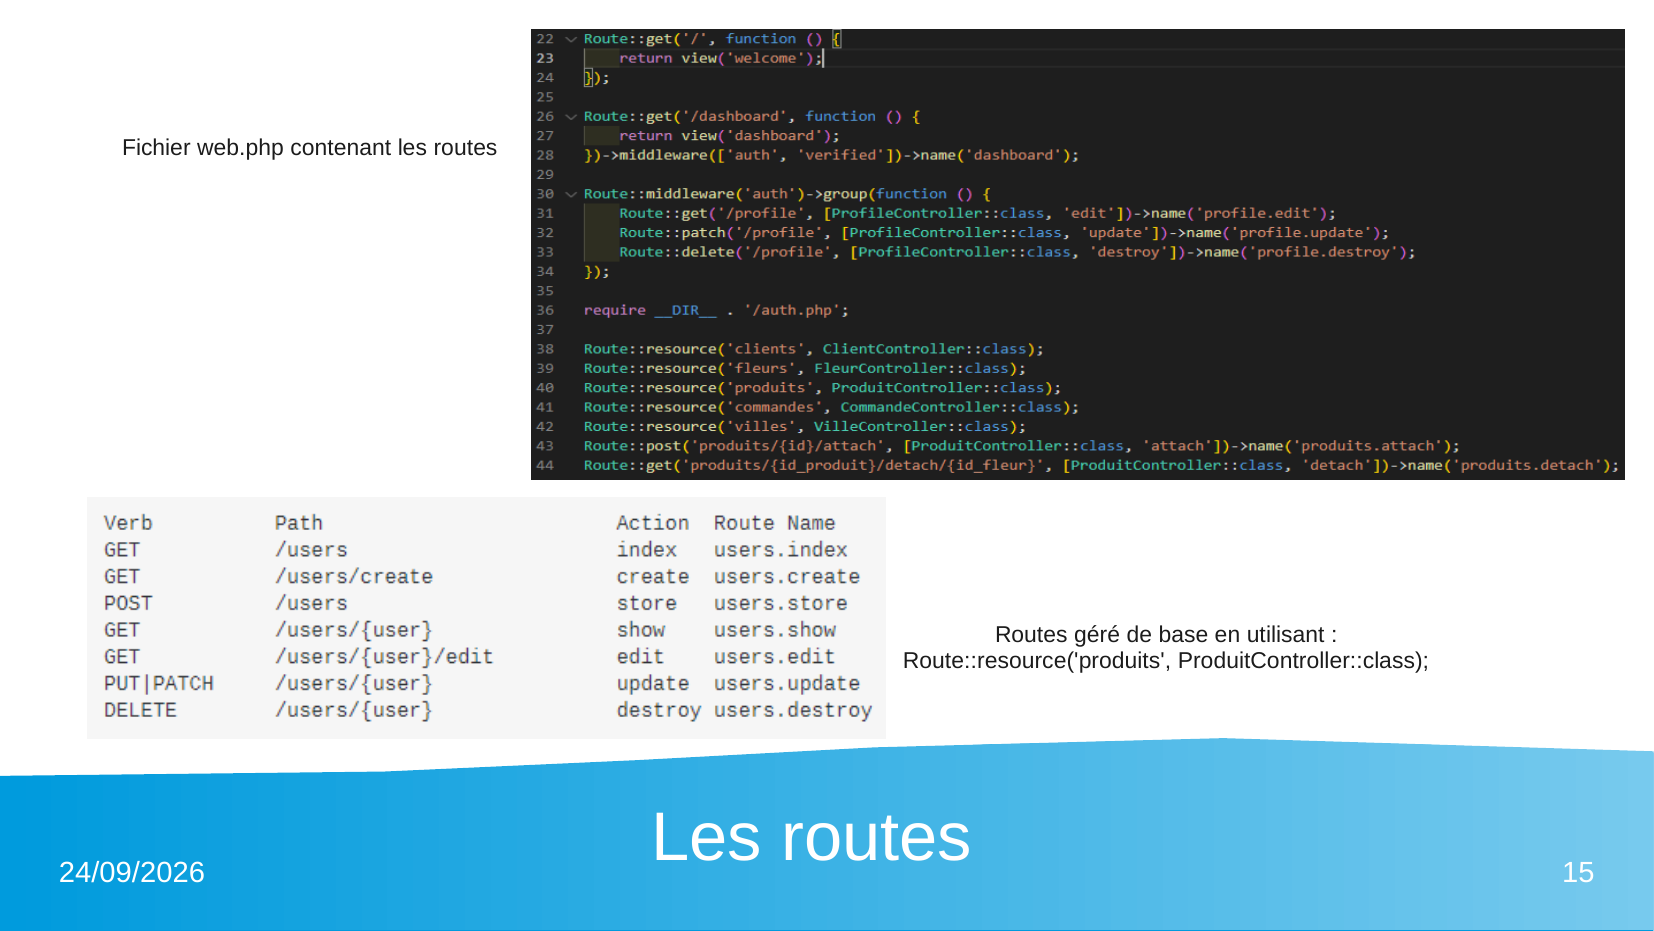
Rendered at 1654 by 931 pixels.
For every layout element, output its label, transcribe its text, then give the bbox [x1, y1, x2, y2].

text_box Routes géré de base en utilisant : Route::resource('produits', ProduitController::class); [885, 600, 1447, 695]
picture [531, 29, 1625, 480]
text_box Fichier web.php contenant les routes [118, 118, 502, 178]
title Les routes [620, 797, 1004, 876]
picture [87, 497, 886, 739]
